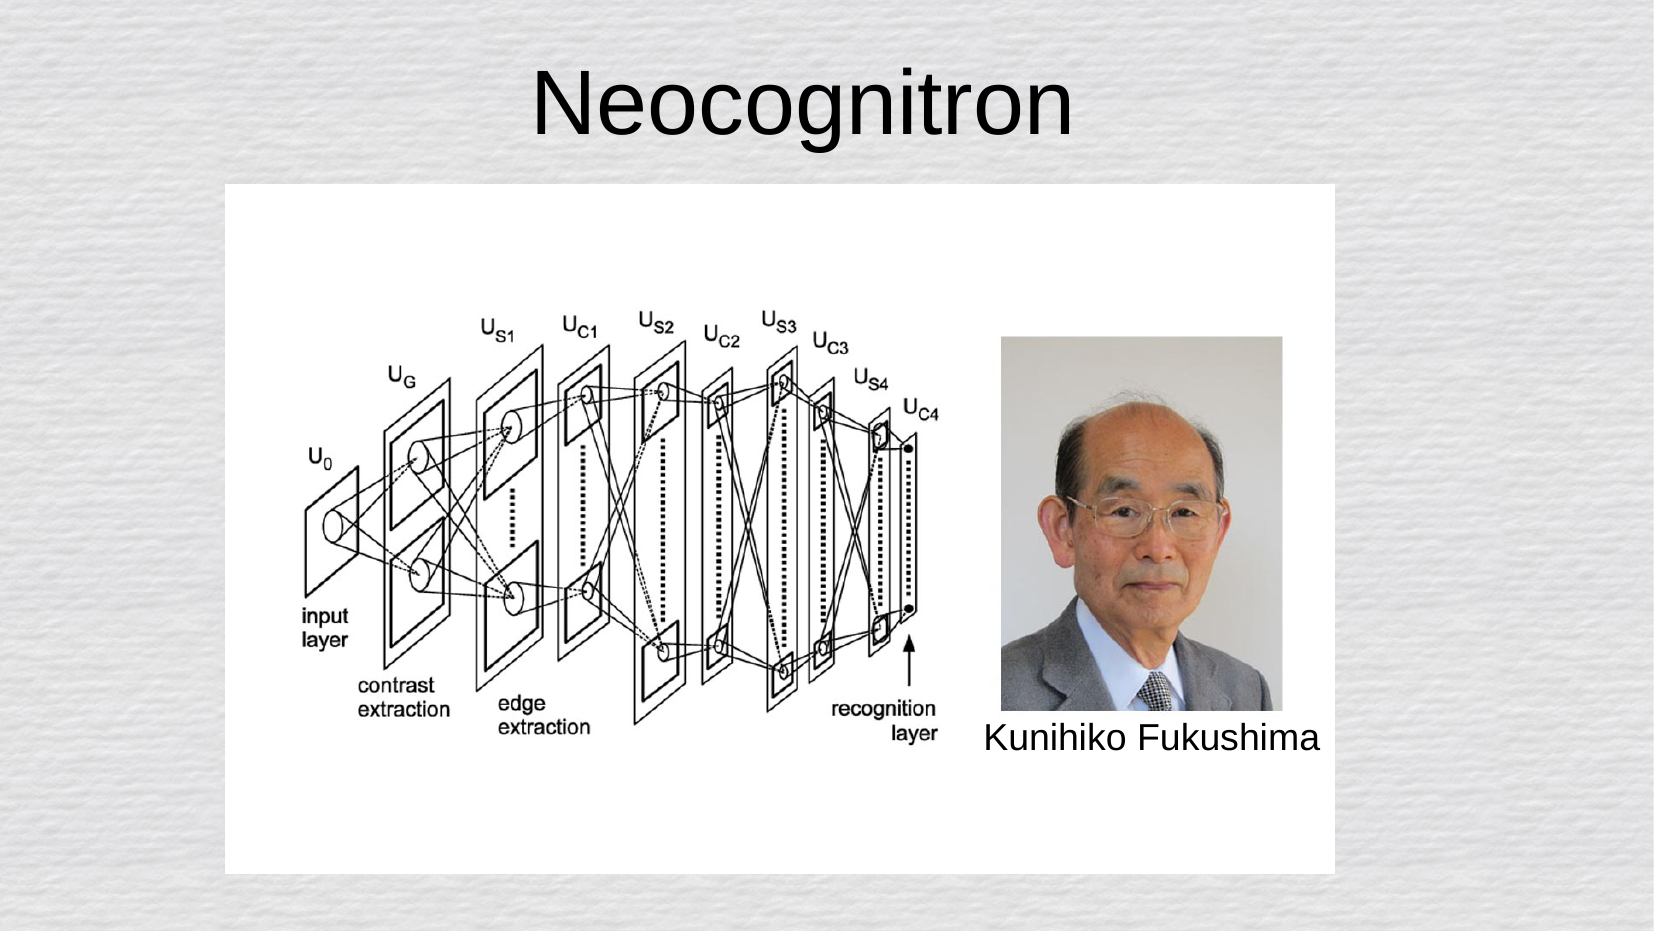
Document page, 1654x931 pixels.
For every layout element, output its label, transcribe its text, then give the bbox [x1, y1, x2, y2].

title Neocognitron [342, 0, 1264, 184]
text_box Kunihiko Fukushima [968, 708, 1347, 808]
picture [0, 0, 1654, 931]
